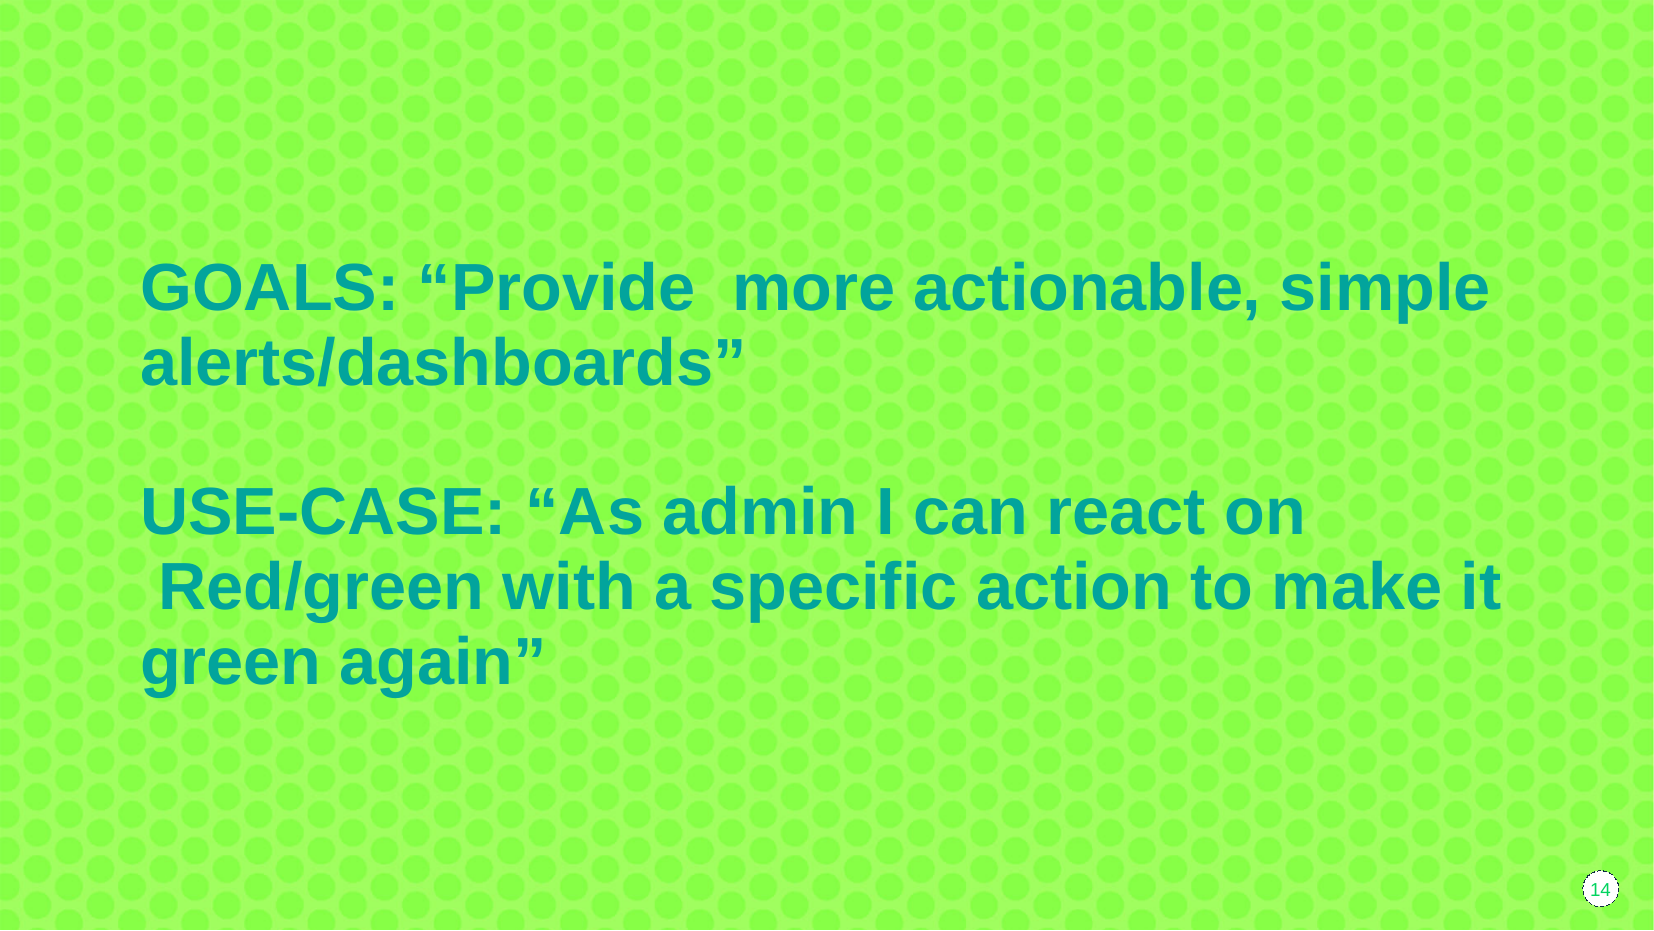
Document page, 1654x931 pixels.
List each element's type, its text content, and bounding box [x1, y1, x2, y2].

picture [0, 0, 1654, 930]
title GOALS: “Provide more actionable, simple alerts/dashboards” USE-CASE: “As admin I can react on Red/green with a specific action to make it green again” [124, 168, 1535, 707]
